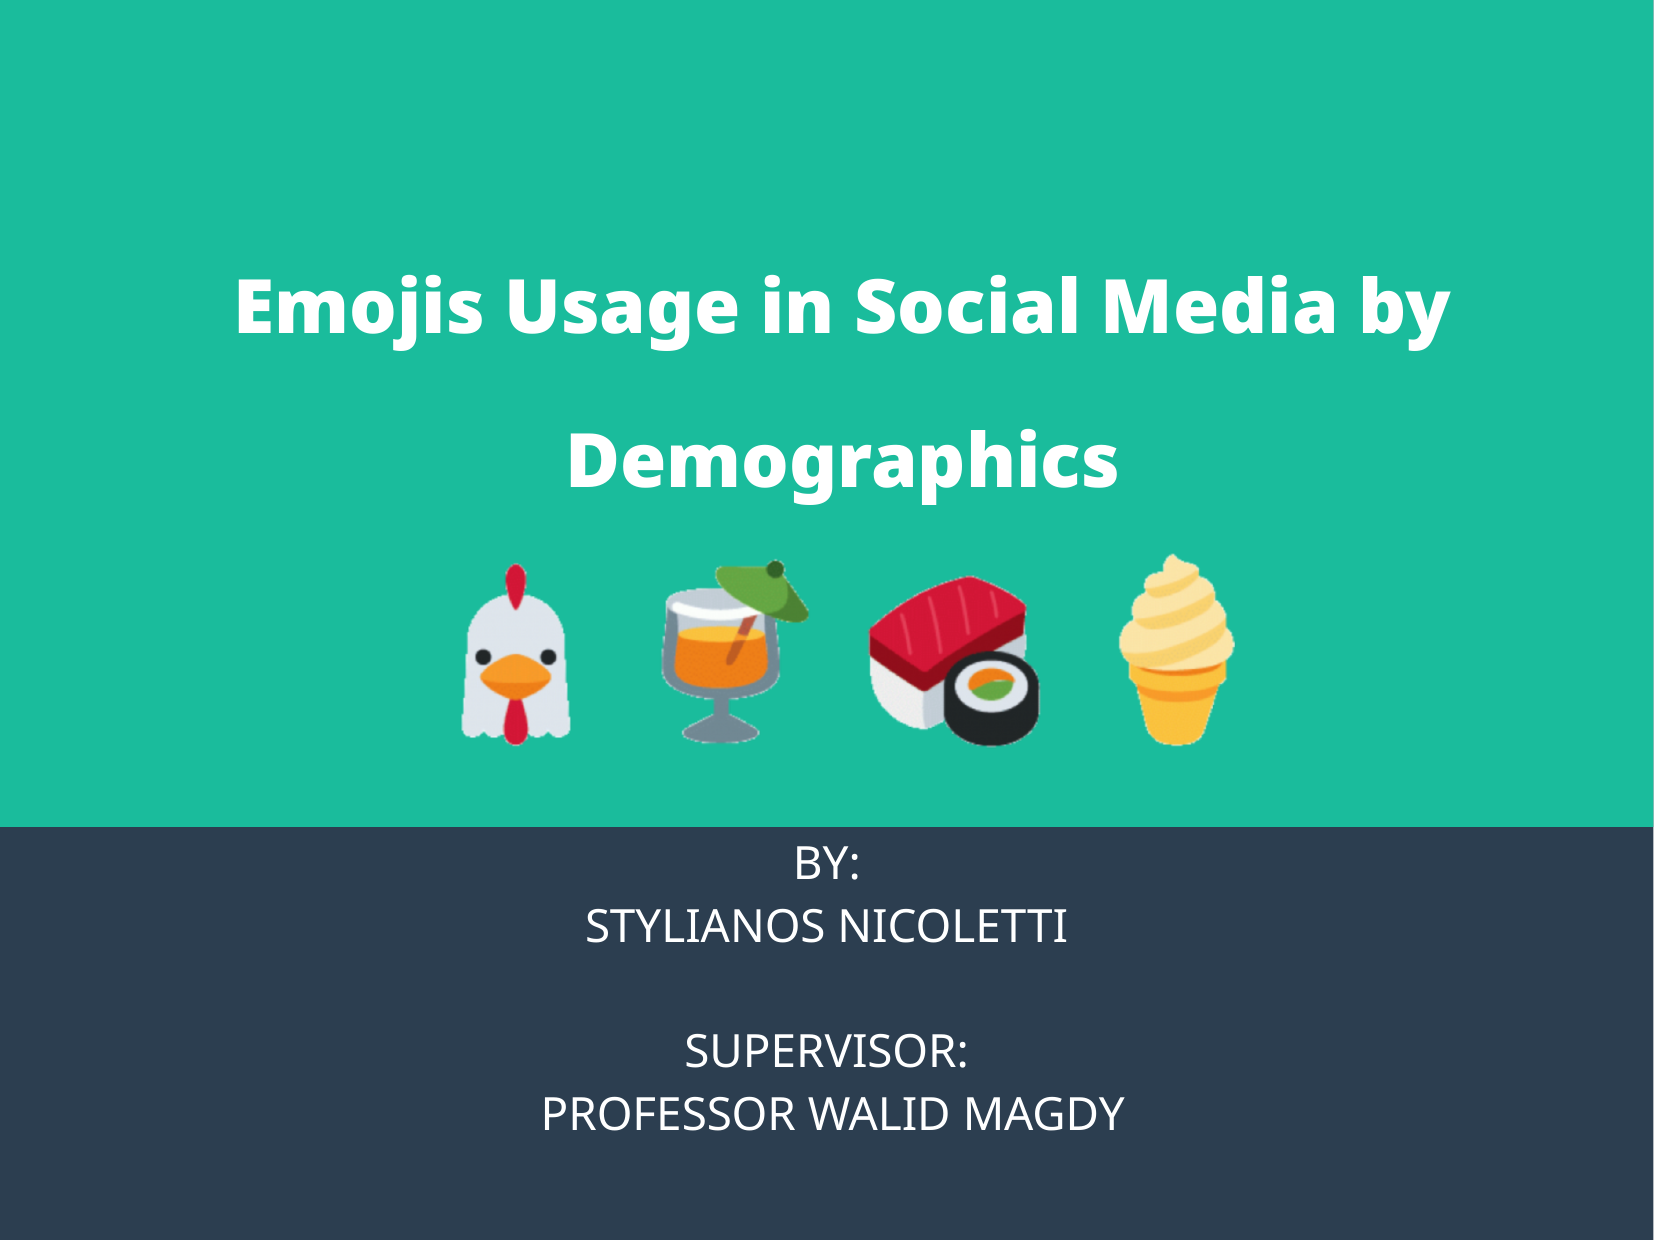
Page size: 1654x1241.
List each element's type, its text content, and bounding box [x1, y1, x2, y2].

subtitle BY: STYLIANOS NICOLETTI SUPERVISOR: PROFESSOR WALID MAGDY [59, 856, 1595, 1182]
picture [441, 525, 1252, 781]
title Emojis Usage in Social Media by Demographics [75, 224, 1611, 487]
